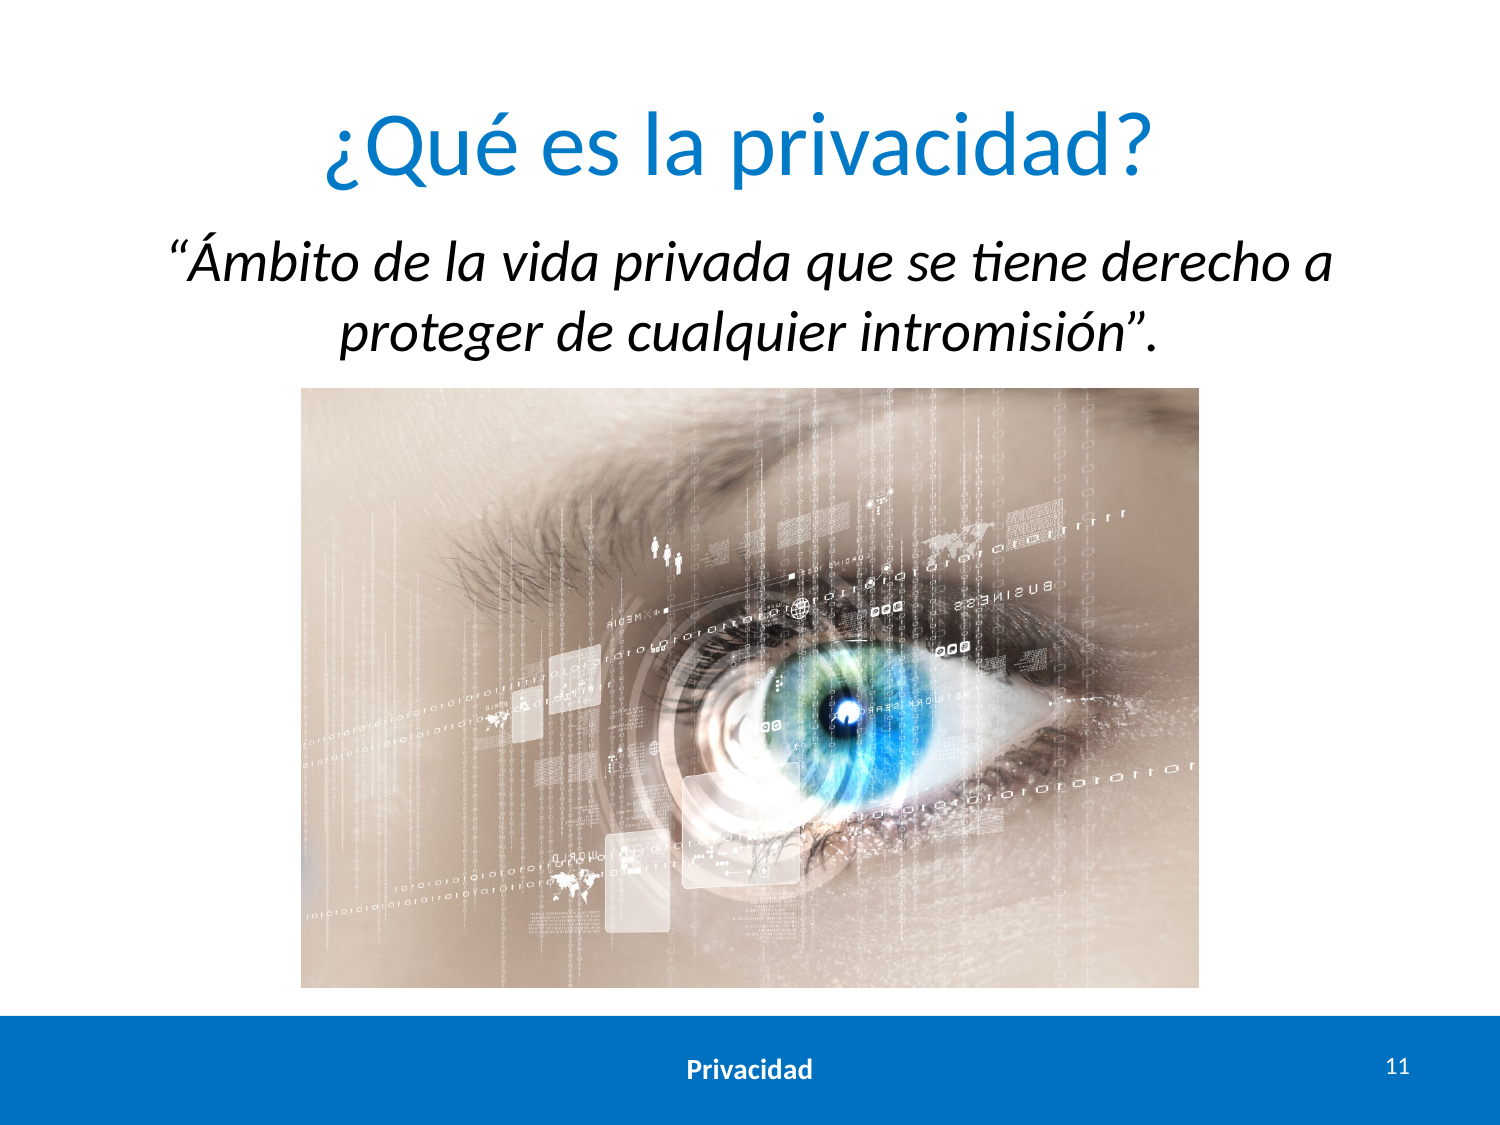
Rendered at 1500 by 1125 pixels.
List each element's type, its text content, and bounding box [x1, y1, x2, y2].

slide_number 14 [1074, 1042, 1425, 1103]
title ¿Qué es la privacidad? [75, 45, 1425, 233]
text_box “Ámbito de la vida privada que se tiene derecho a proteger de cualquier intromisión”. [106, 215, 1394, 389]
picture [301, 389, 1199, 988]
footer Privacidad [478, 1042, 1022, 1103]
